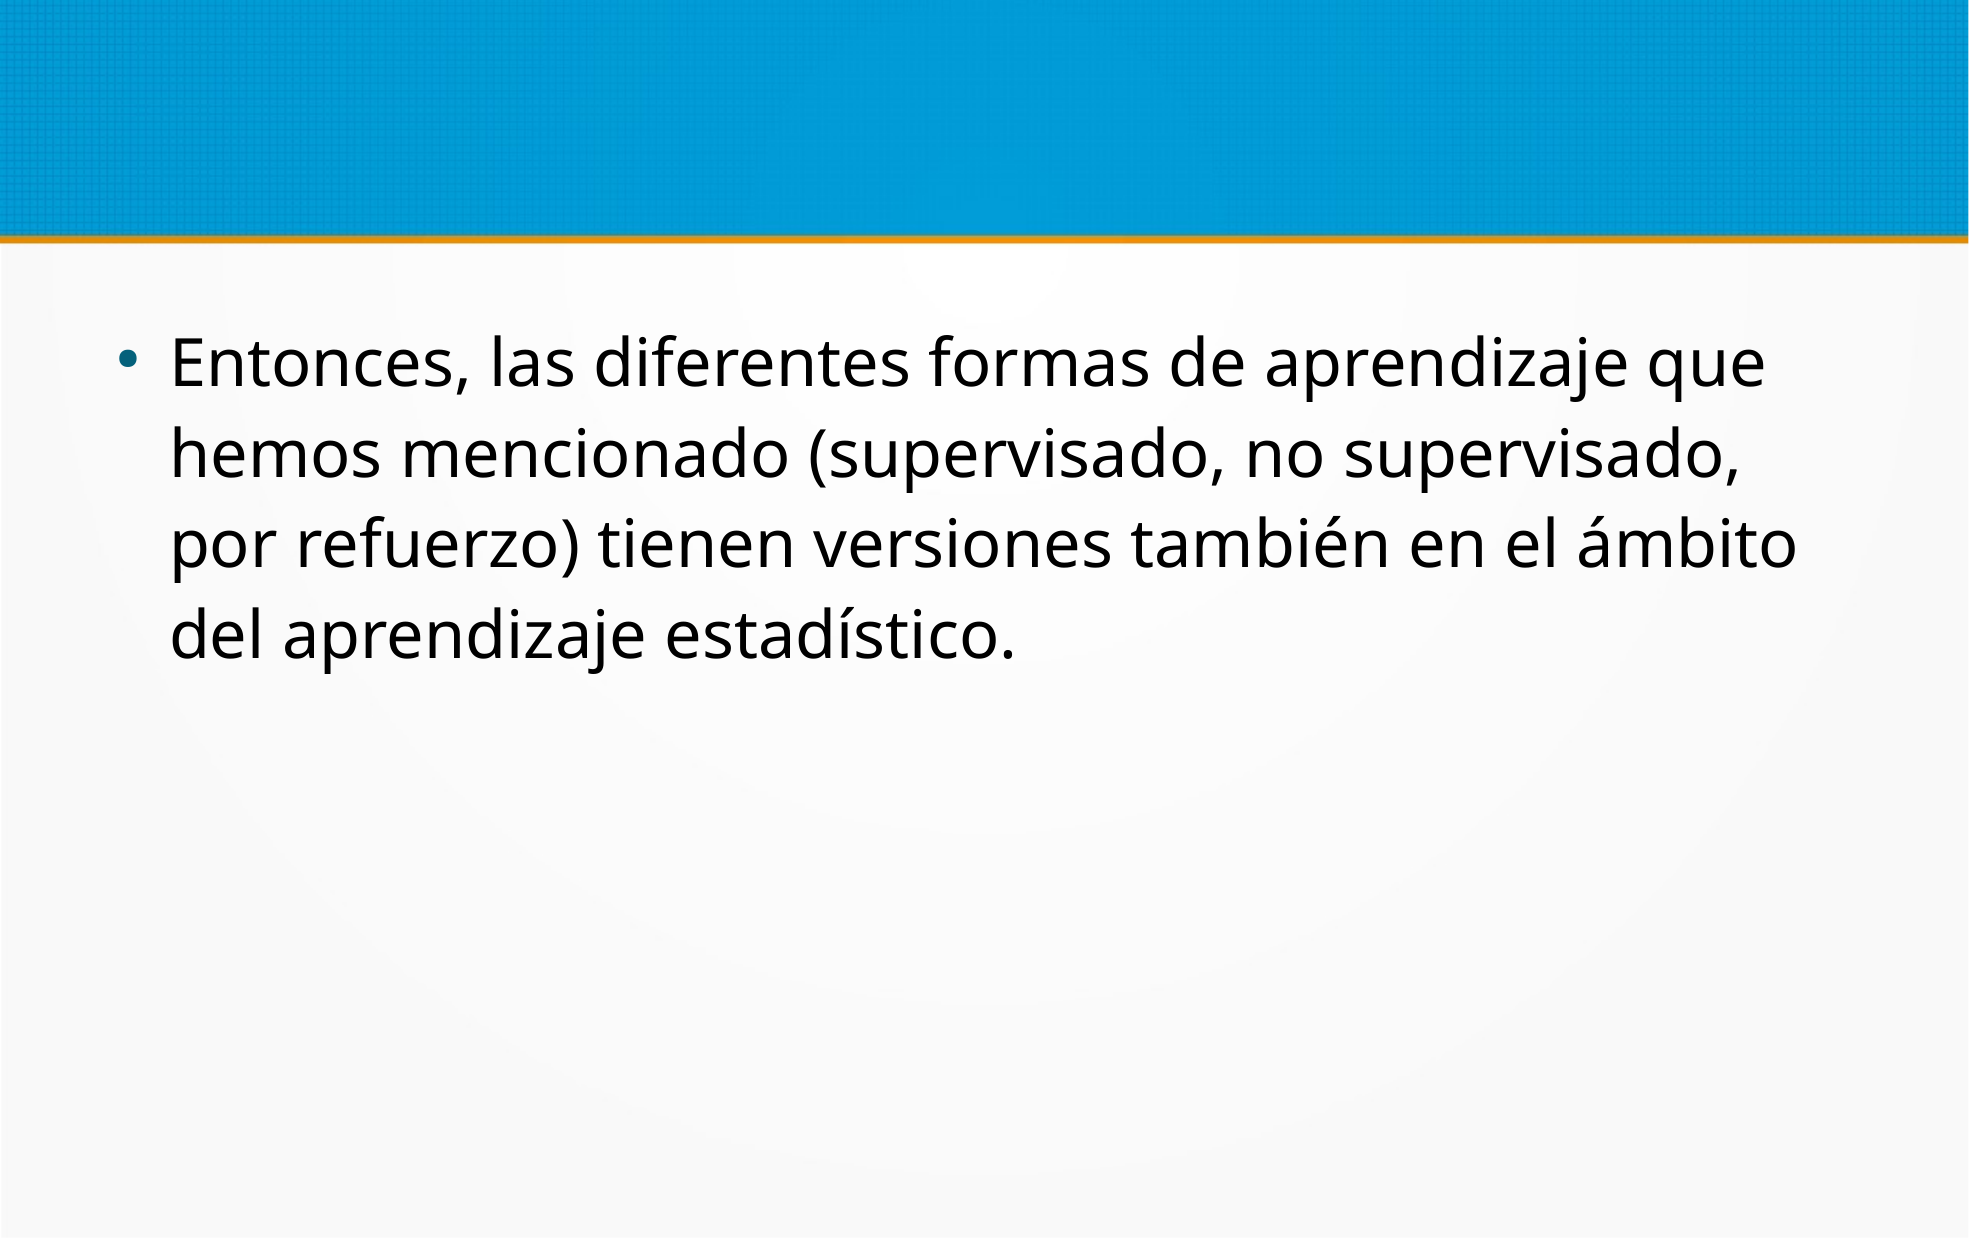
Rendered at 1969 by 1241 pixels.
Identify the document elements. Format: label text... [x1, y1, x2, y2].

picture [0, 233, 1969, 1241]
list Entonces, las diferentes formas de aprendizaje que hemos mencionado (supervisado, no supervisado, por refuerzo) tienen versiones también en el ámbito del aprendizaje estadístico. [98, 315, 1861, 1081]
